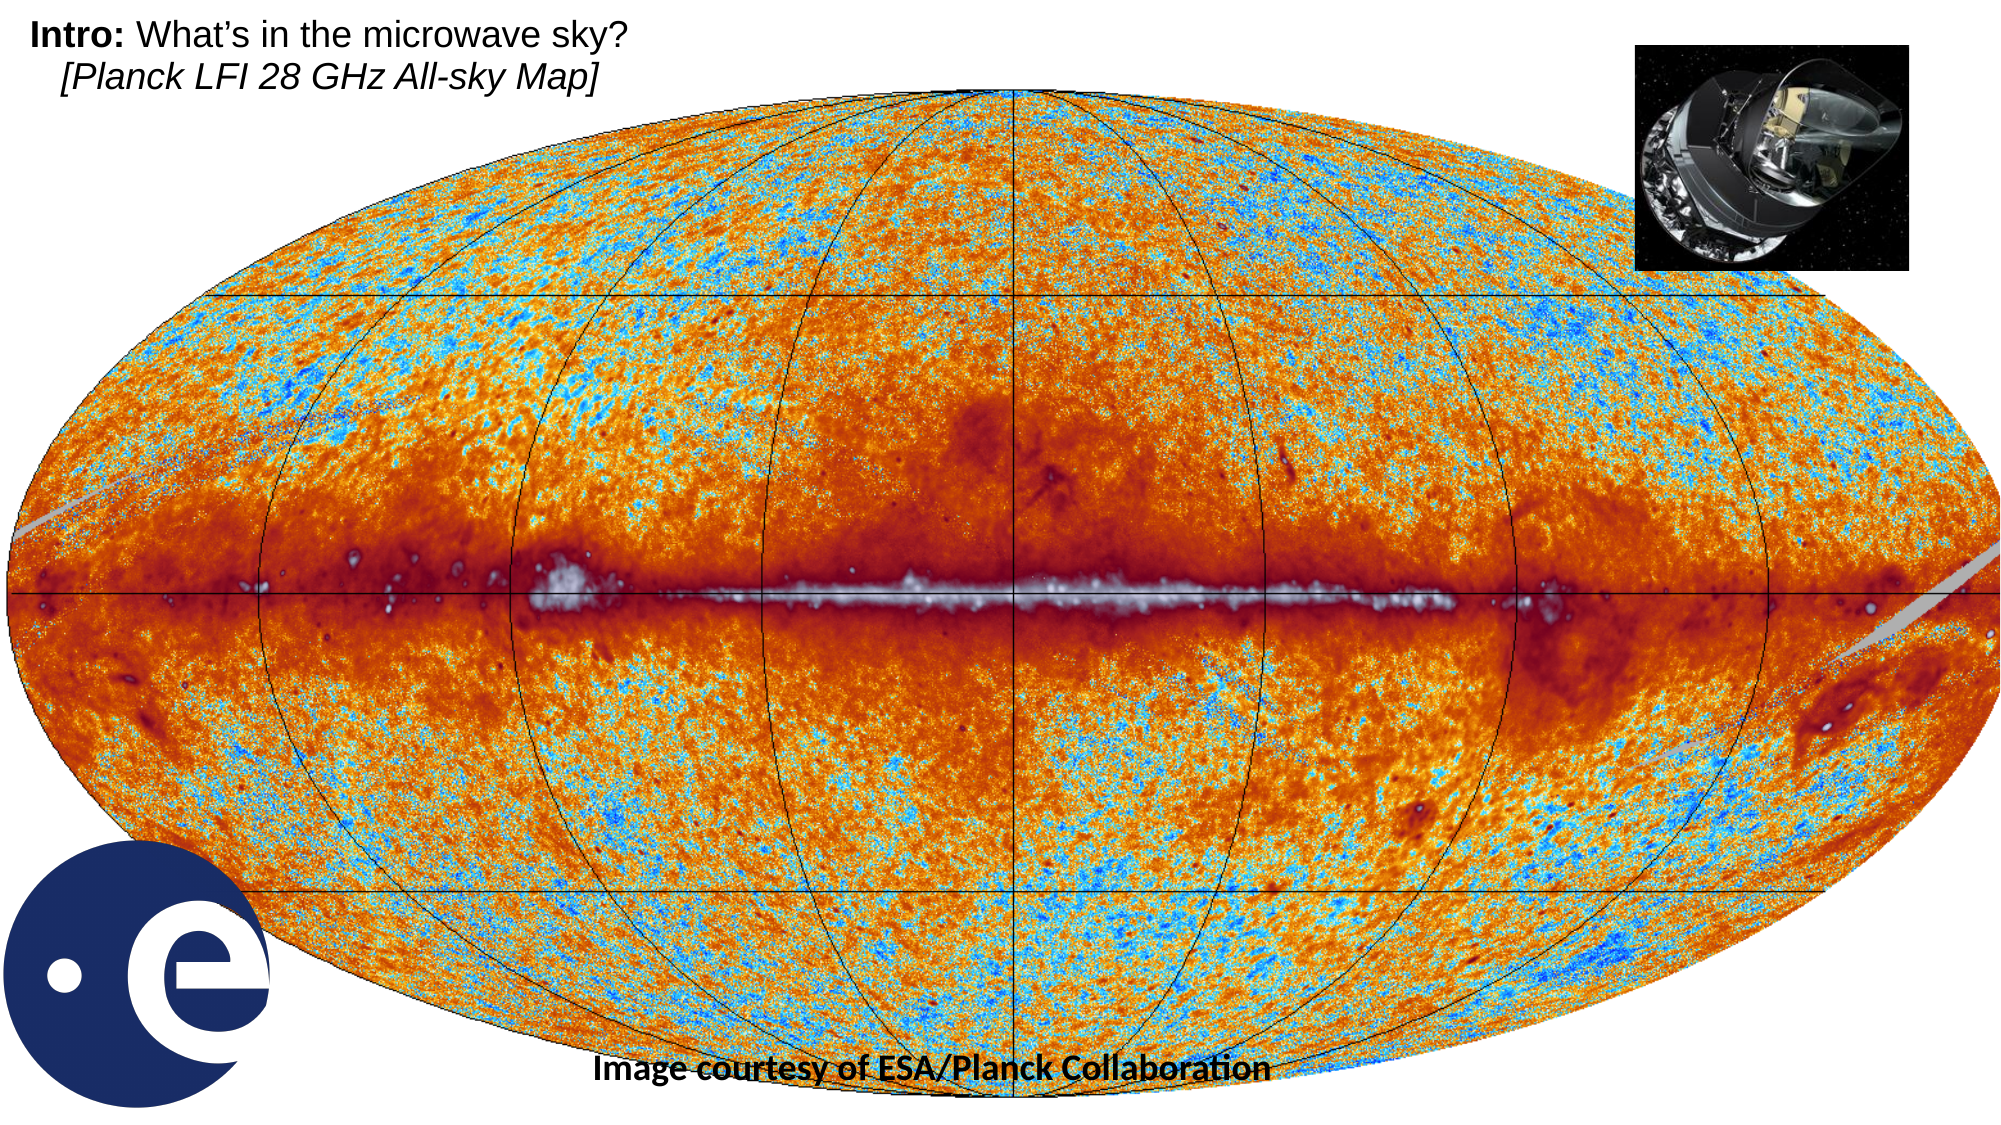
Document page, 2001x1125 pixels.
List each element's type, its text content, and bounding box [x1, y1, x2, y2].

text_box Image courtesy of ESA/Planck Collaboration [577, 1035, 1545, 1095]
text_box Intro: What’s in the microwave sky? [Planck LFI 28 GHz All-sky Map] [15, 6, 655, 105]
picture [0, 45, 2001, 1111]
